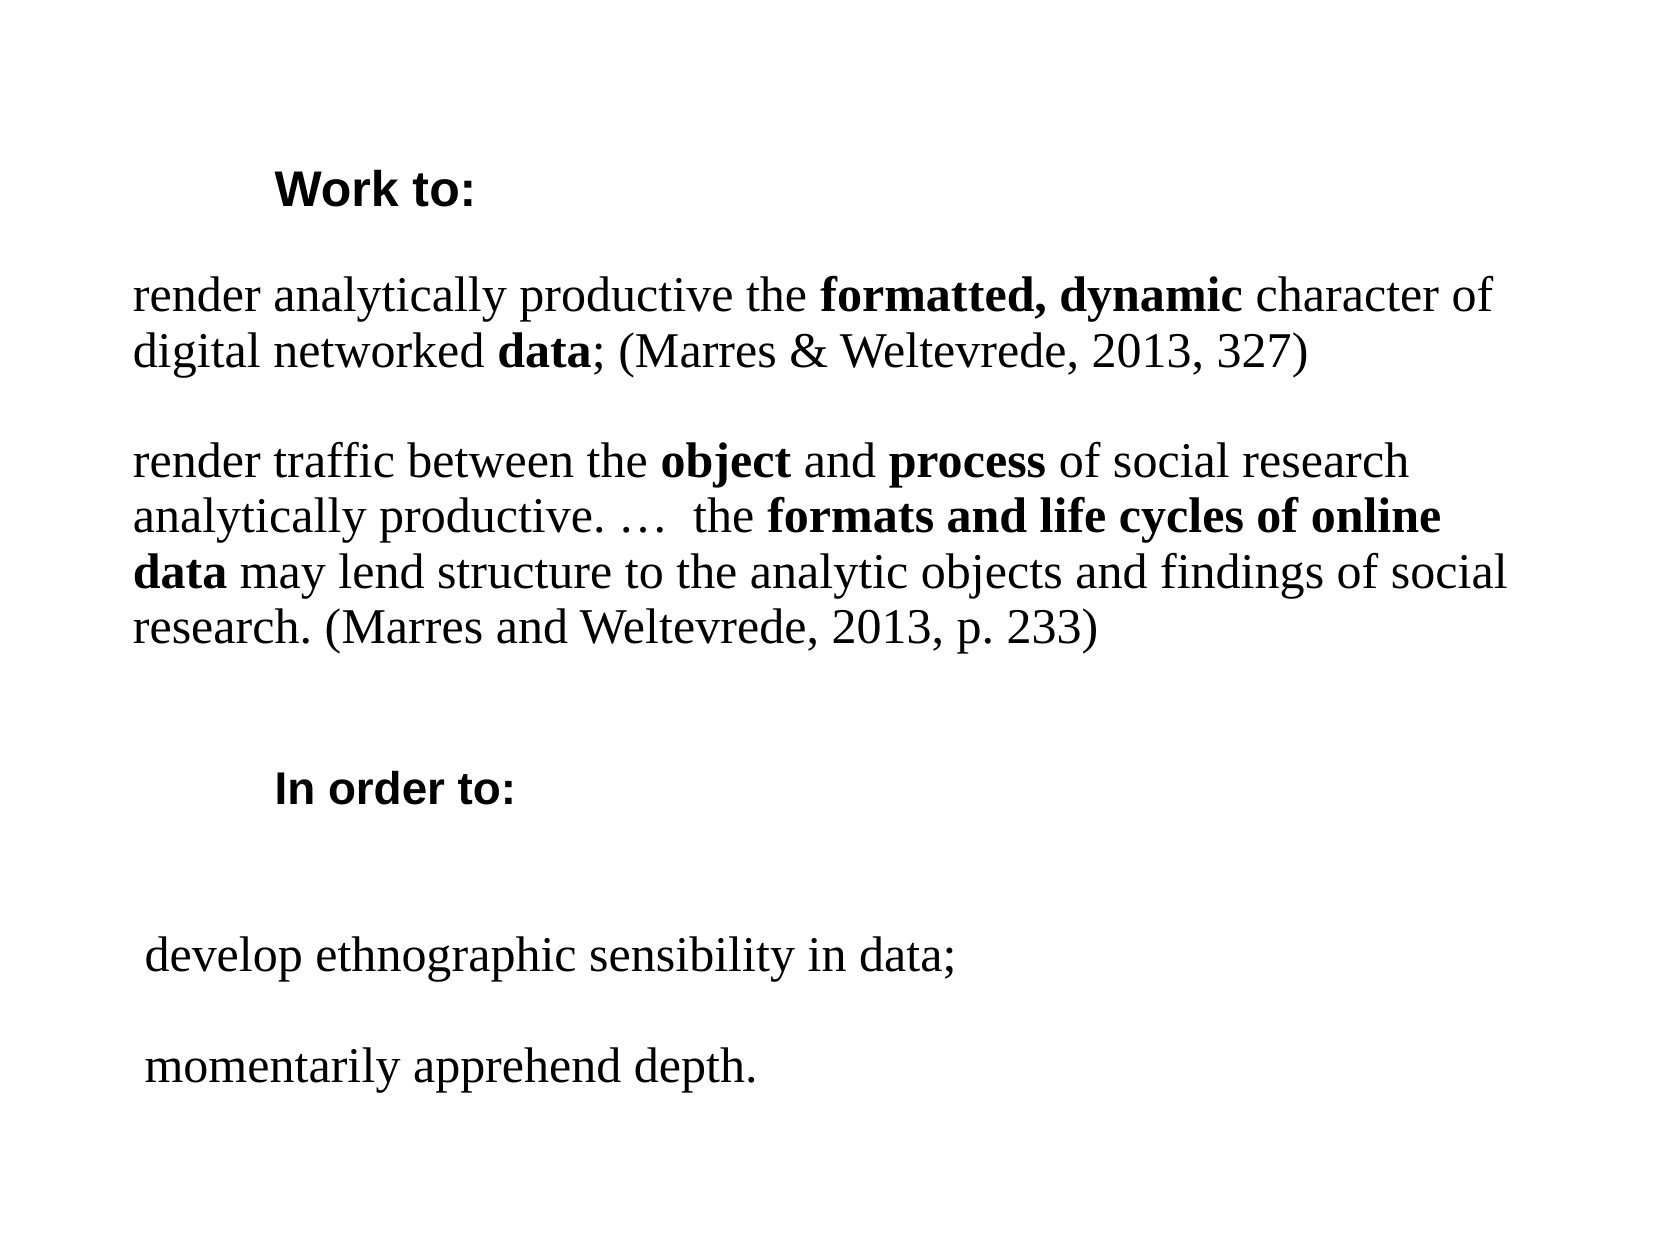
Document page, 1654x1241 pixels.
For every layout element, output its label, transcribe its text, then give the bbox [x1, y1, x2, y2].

text_box In order to: [259, 755, 1182, 925]
text_box develop ethnographic sensibility in data; momentarily apprehend depth. [129, 919, 973, 1102]
text_box Work to: [259, 153, 1111, 225]
text_box render analytically productive the formatted, dynamic character of digital networked data; (Marres & Weltevrede, 2013, 327) render traffic between the object and process of social research analytically productive. … the formats and life cycles of online data may lend structure to the analytic objects and findings of social research. (Marres and Weltevrede, 2013, p. 233) [118, 259, 1548, 935]
